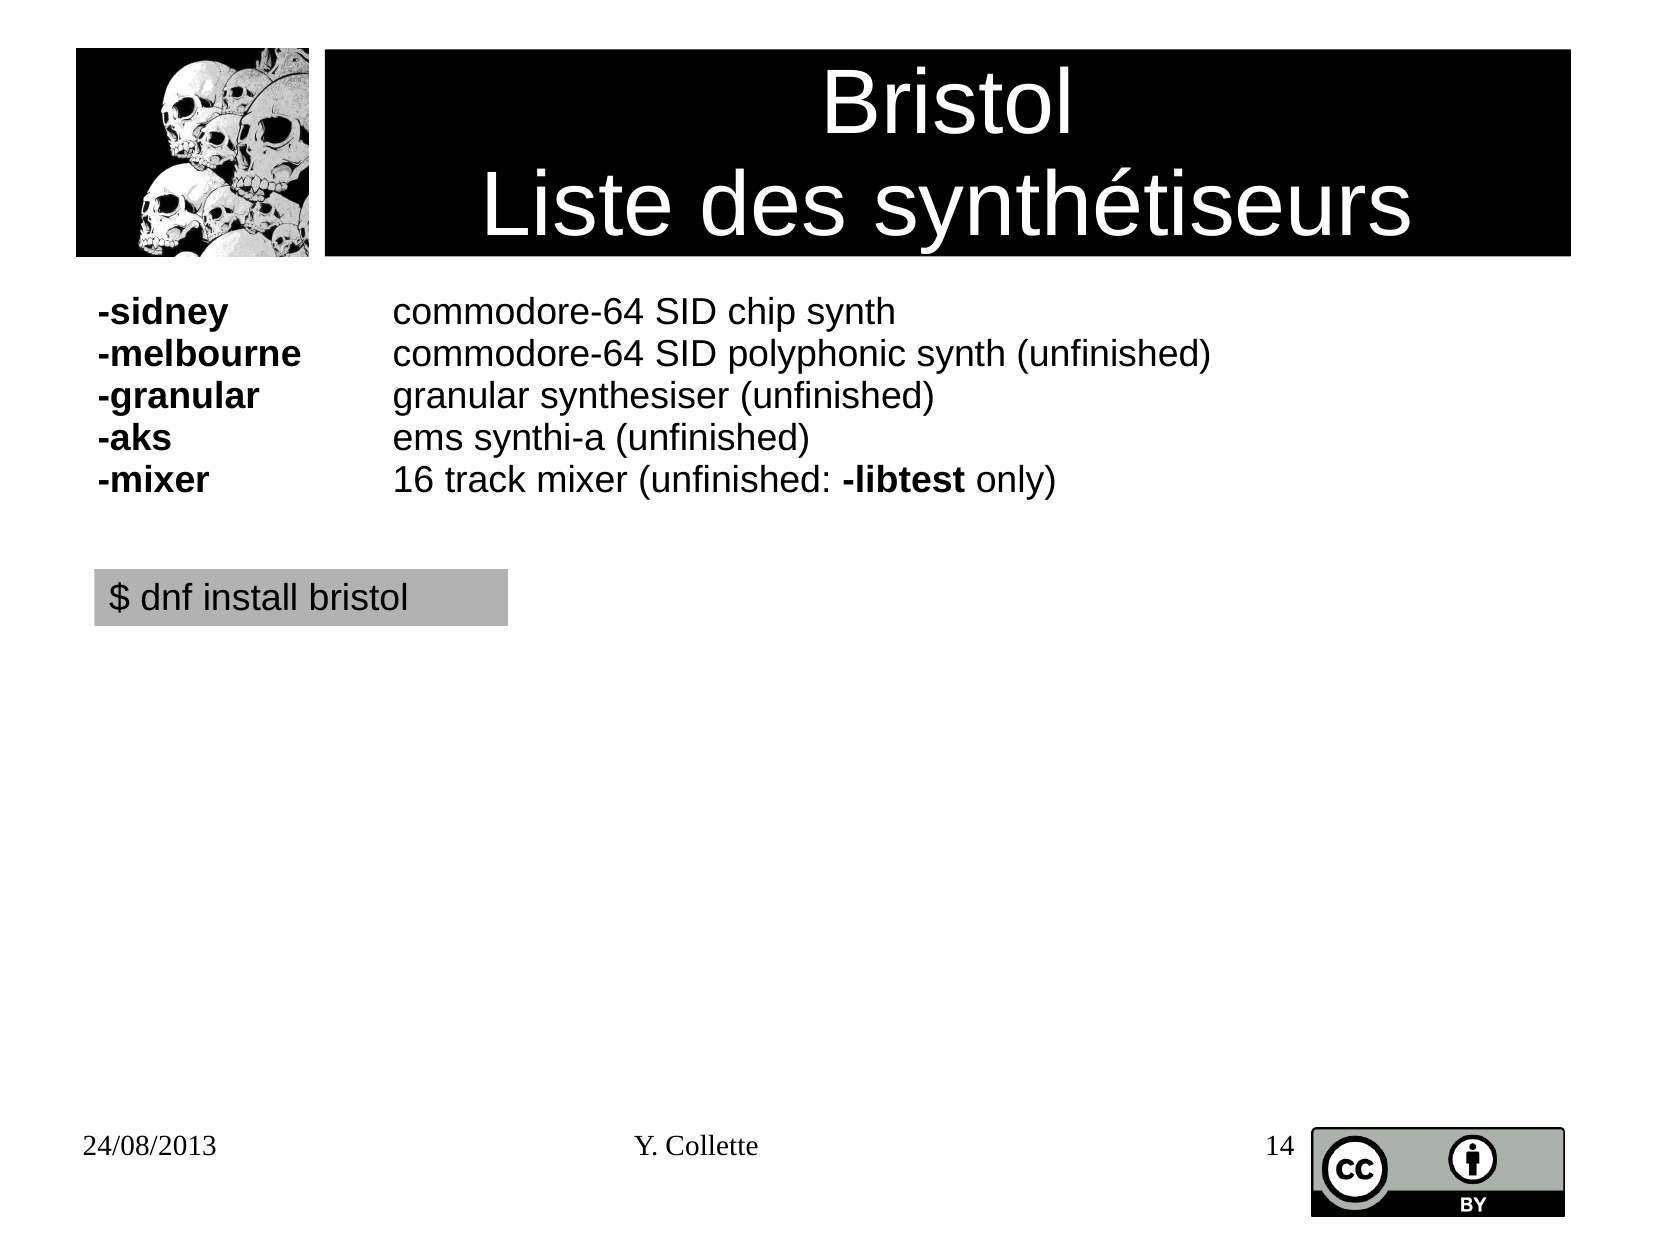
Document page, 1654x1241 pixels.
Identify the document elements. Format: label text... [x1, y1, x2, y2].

text_box -sidney commodore-64 SID chip synth -melbourne commodore-64 SID polyphonic synth (unfinished) -granular granular synthesiser (unfinished) -aks ems synthi-a (unfinished) -mixer 16 track mixer (unfinished: -libtest only) [82, 283, 1571, 509]
picture [1311, 1127, 1565, 1217]
picture [76, 48, 309, 257]
text_box $ dnf install bristol [94, 569, 508, 626]
title Bristol Liste des synthétiseurs [324, 49, 1571, 257]
